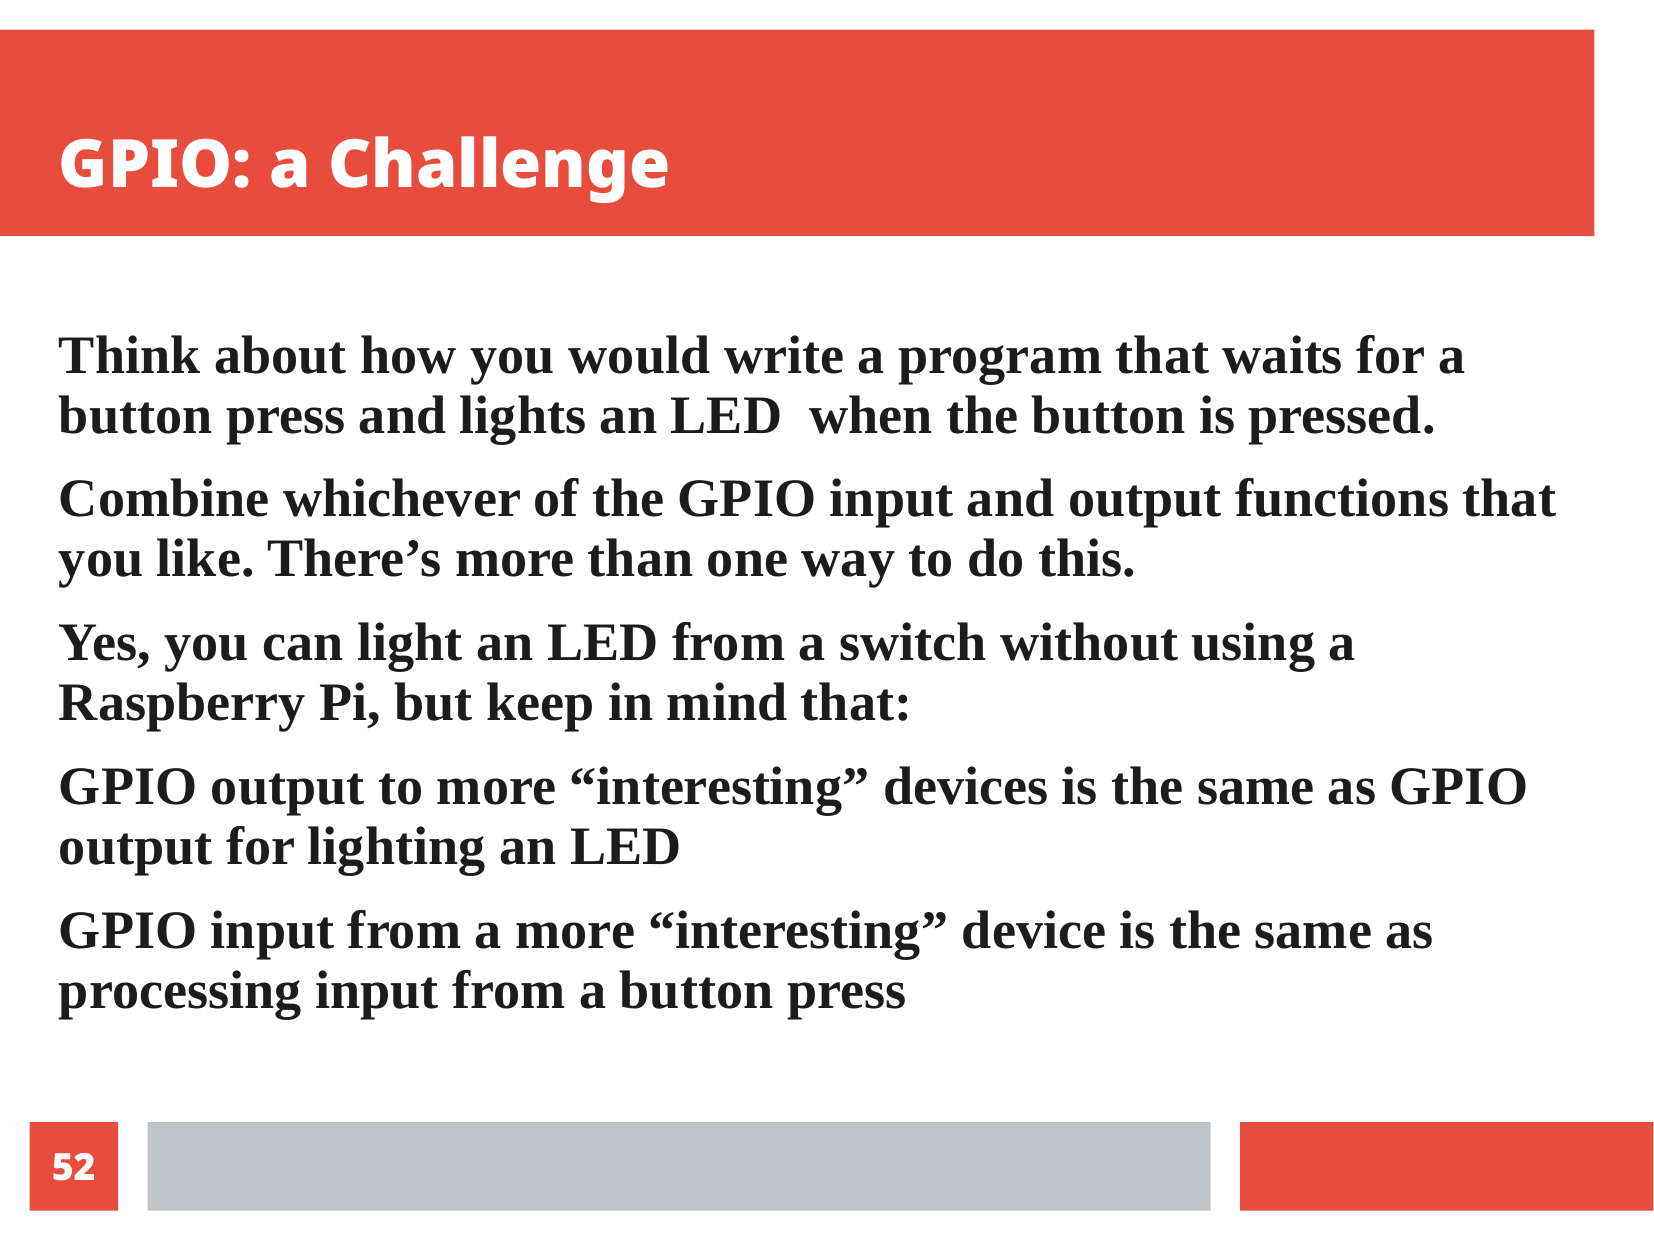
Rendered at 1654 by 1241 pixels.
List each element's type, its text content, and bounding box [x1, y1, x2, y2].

list Think about how you would write a program that waits for a button press and lights an LED when the button is pressed. Combine whichever of the GPIO input and output functions that you like. There’s more than one way to do this. Yes, you can light an LED from a switch without using a Raspberry Pi, but keep in mind that: GPIO output to more “interesting” devices is the same as GPIO output for lighting an LED GPIO input from a more “interesting” device is the same as processing input from a button press [59, 324, 1565, 1093]
title GPIO: a Challenge [59, 59, 1595, 207]
